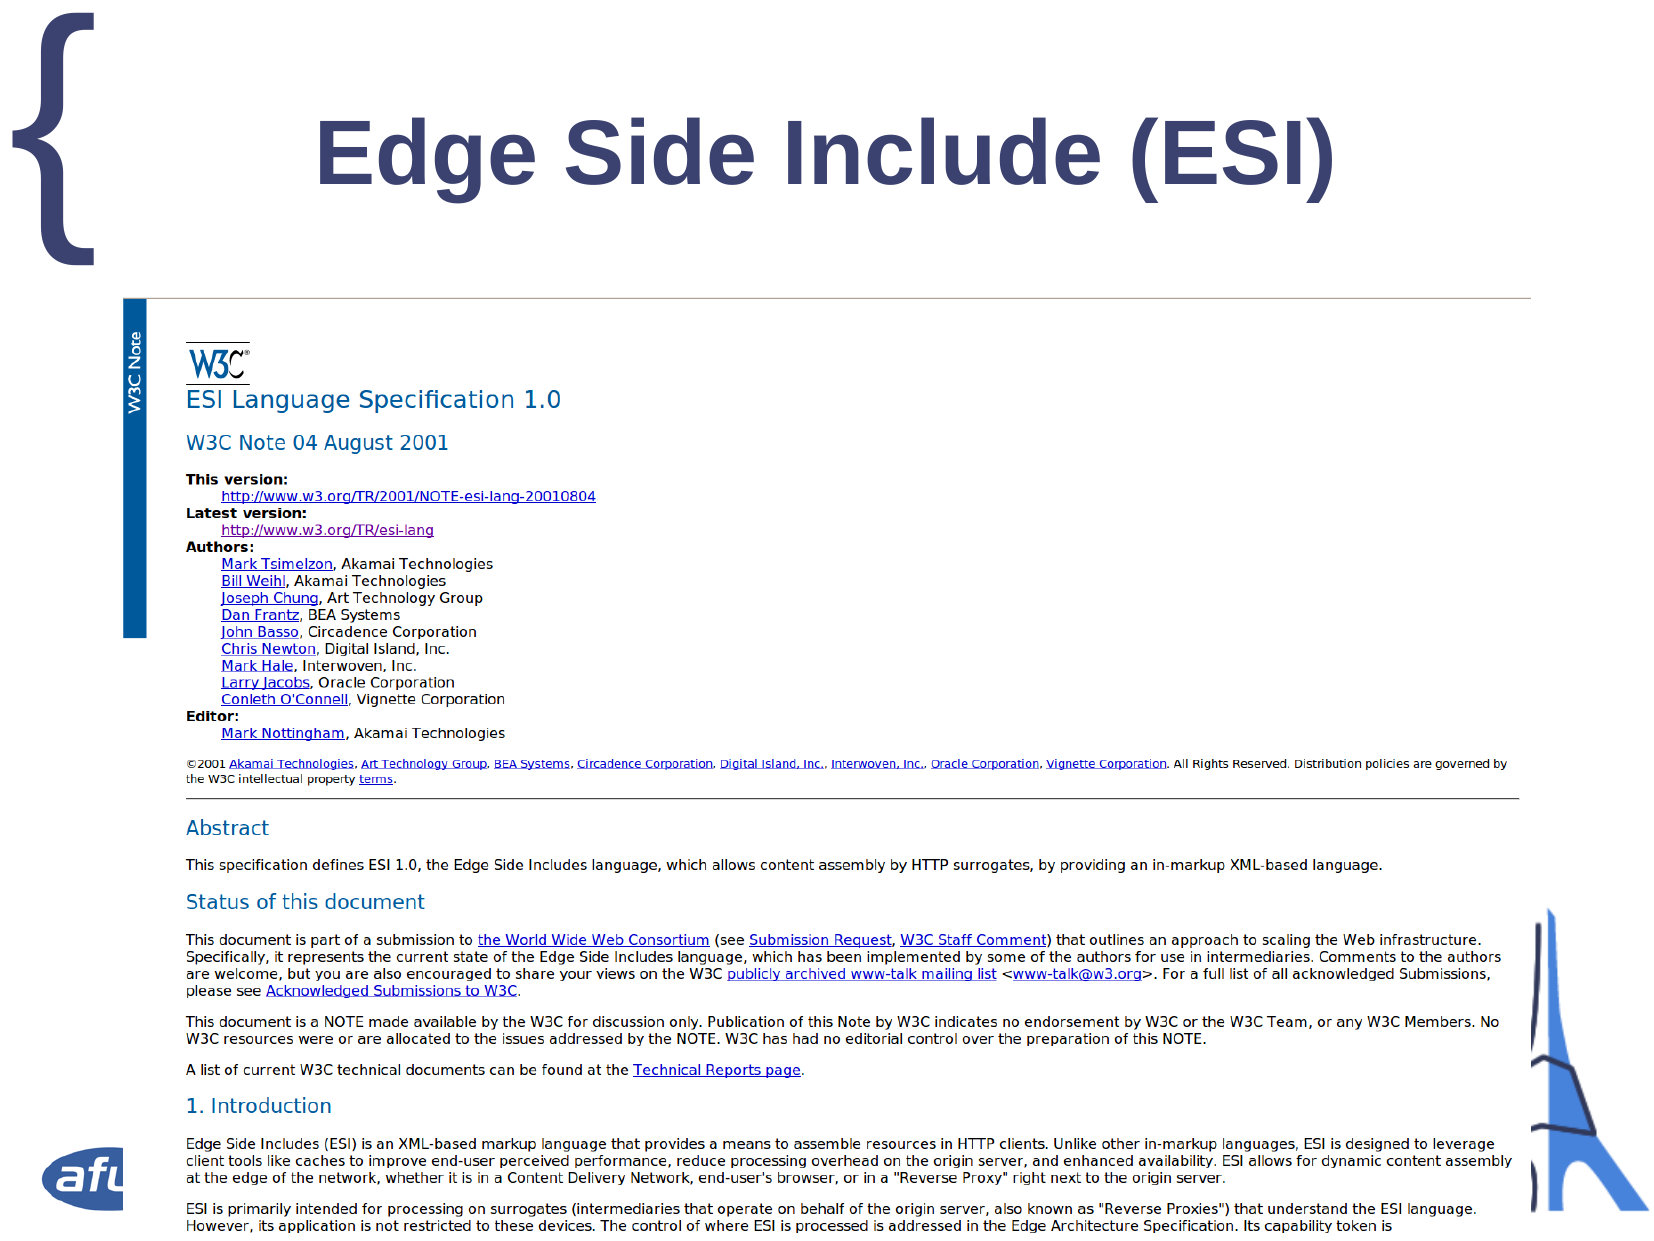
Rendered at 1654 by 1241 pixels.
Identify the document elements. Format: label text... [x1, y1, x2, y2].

title Edge Side Include (ESI) [82, 56, 1571, 250]
picture [41, 297, 1650, 1241]
